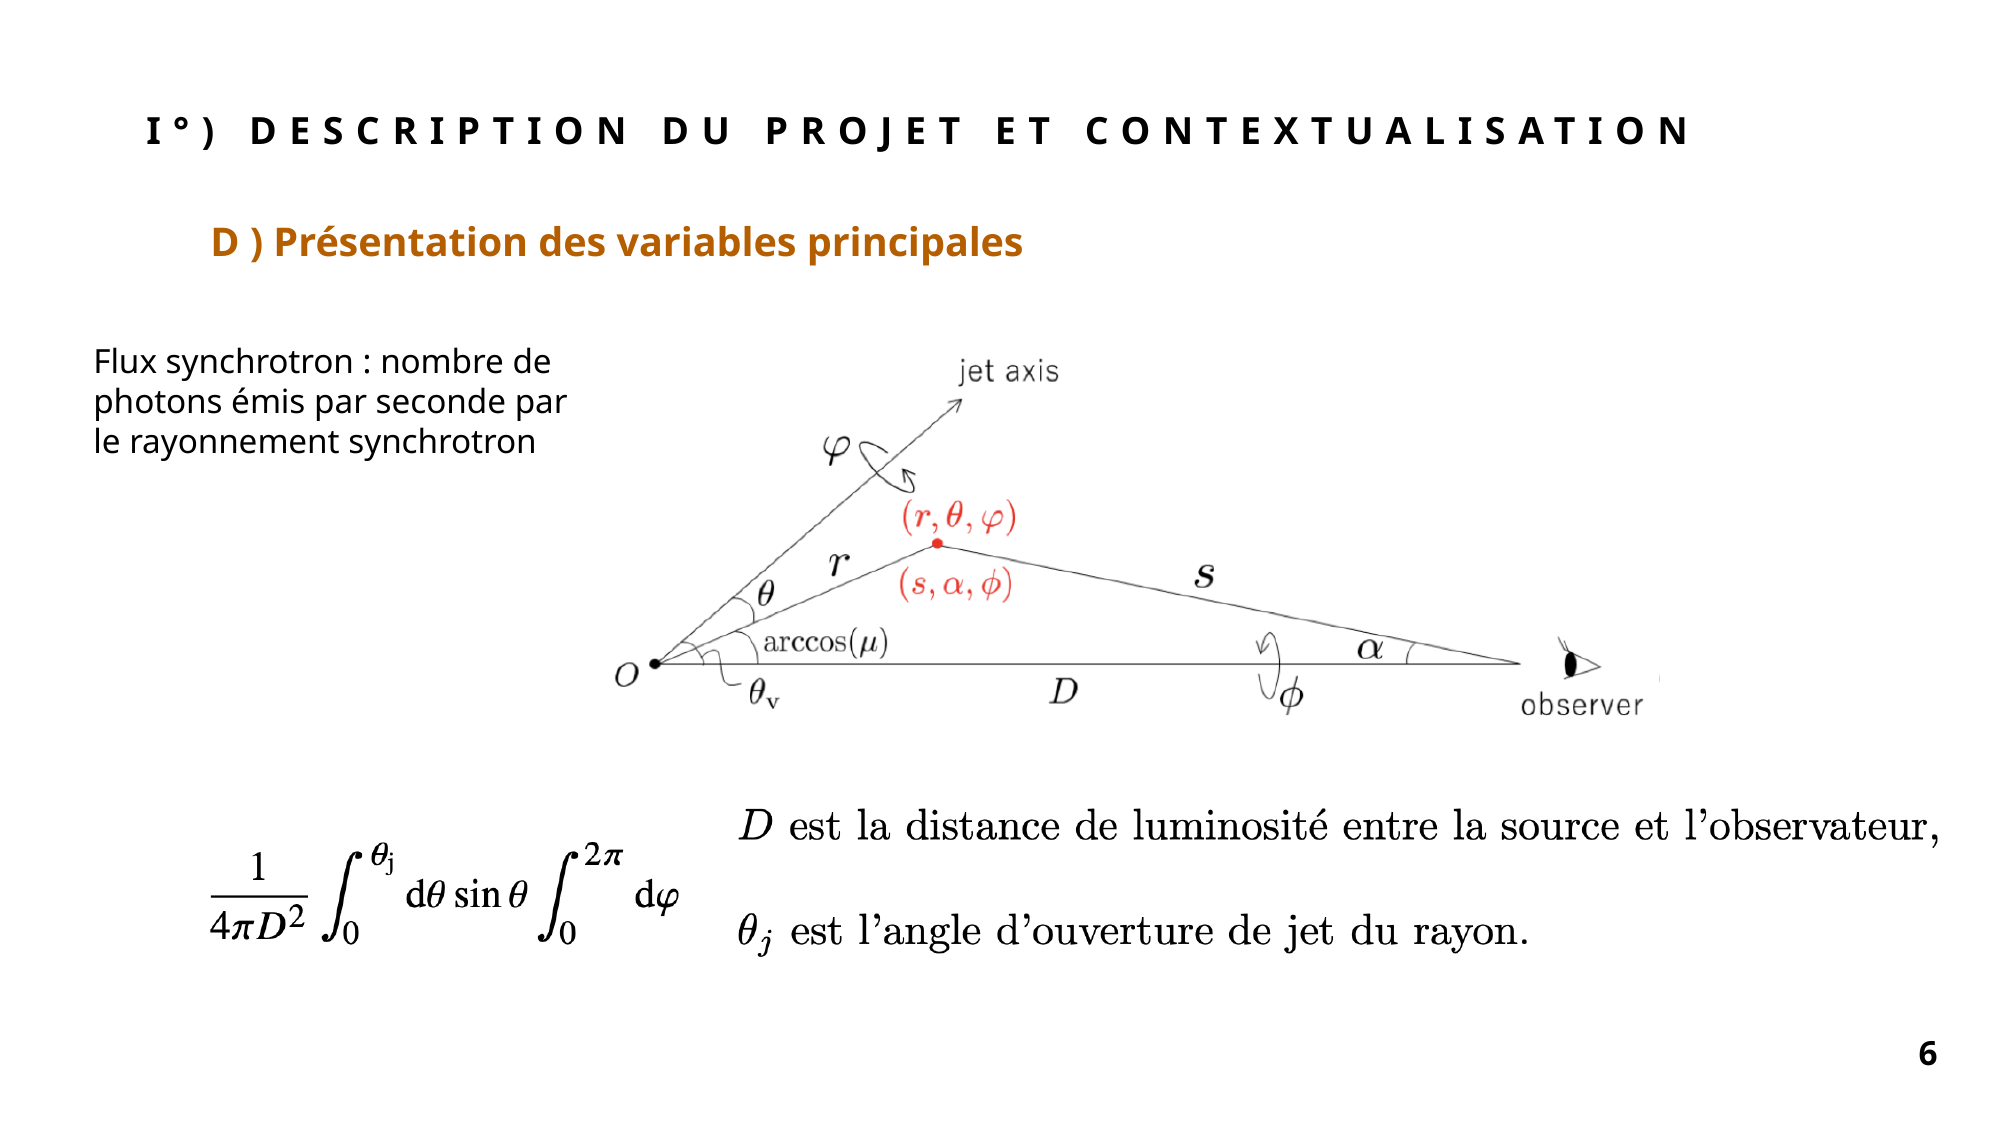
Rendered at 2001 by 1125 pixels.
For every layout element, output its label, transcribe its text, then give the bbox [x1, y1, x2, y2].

list D ) Présentation des variables principales [195, 195, 1067, 246]
text_box I°) Description du projet et contextualisation [131, 19, 1816, 160]
text_box <numéro> [1876, 1019, 1980, 1090]
text_box Flux synchrotron : nombre de photons émis par seconde par le rayonnement synchrotron [78, 332, 594, 468]
picture [200, 830, 696, 961]
picture [729, 788, 1960, 1002]
picture [594, 319, 1660, 738]
